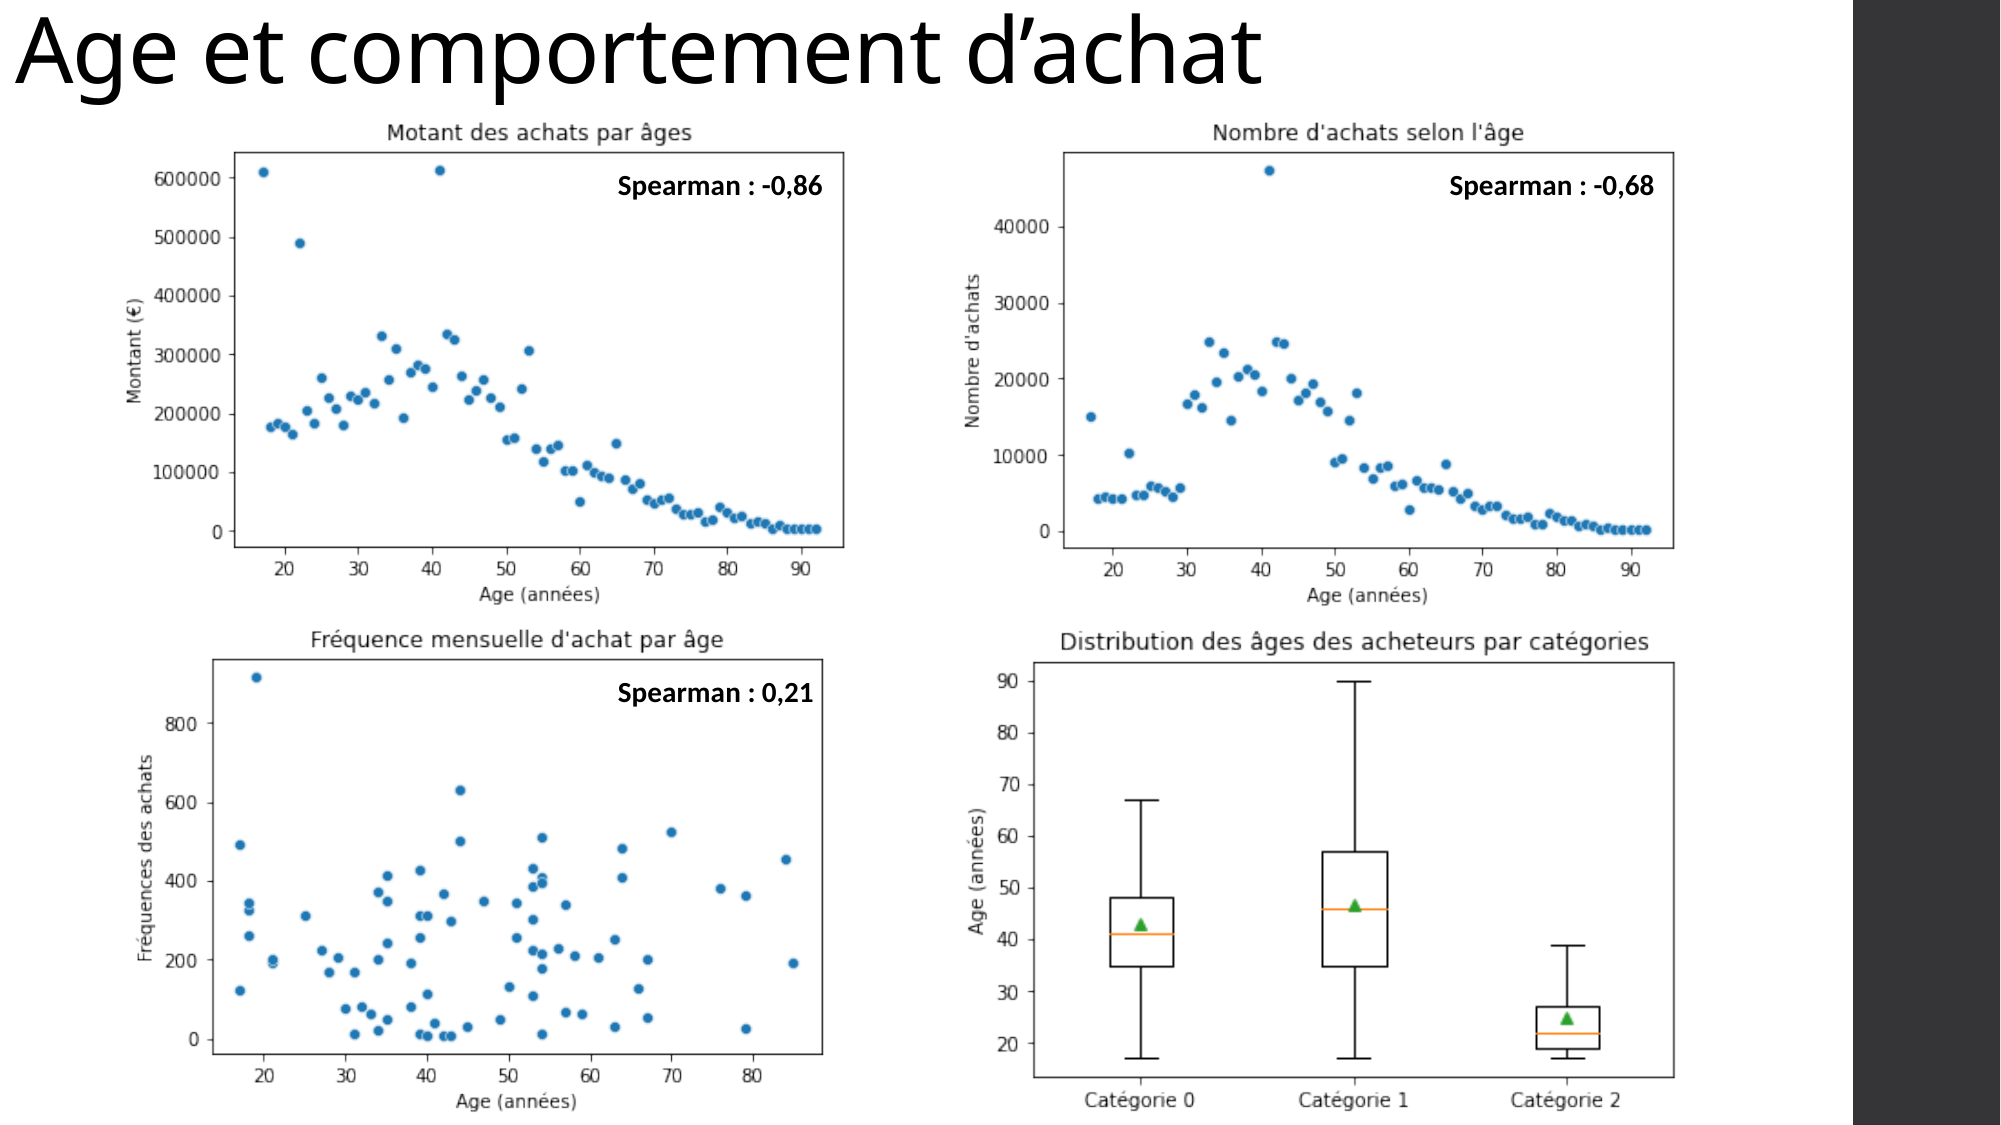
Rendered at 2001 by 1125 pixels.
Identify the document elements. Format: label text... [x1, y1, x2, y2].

text_box Spearman : -0,86 [602, 158, 844, 210]
picture [114, 112, 856, 1125]
picture [954, 110, 1687, 1125]
title Age et comportement d’achat [0, 0, 1591, 112]
text_box Spearman : -0,68 [1434, 158, 1687, 210]
text_box Spearman : 0,21 [602, 665, 844, 717]
